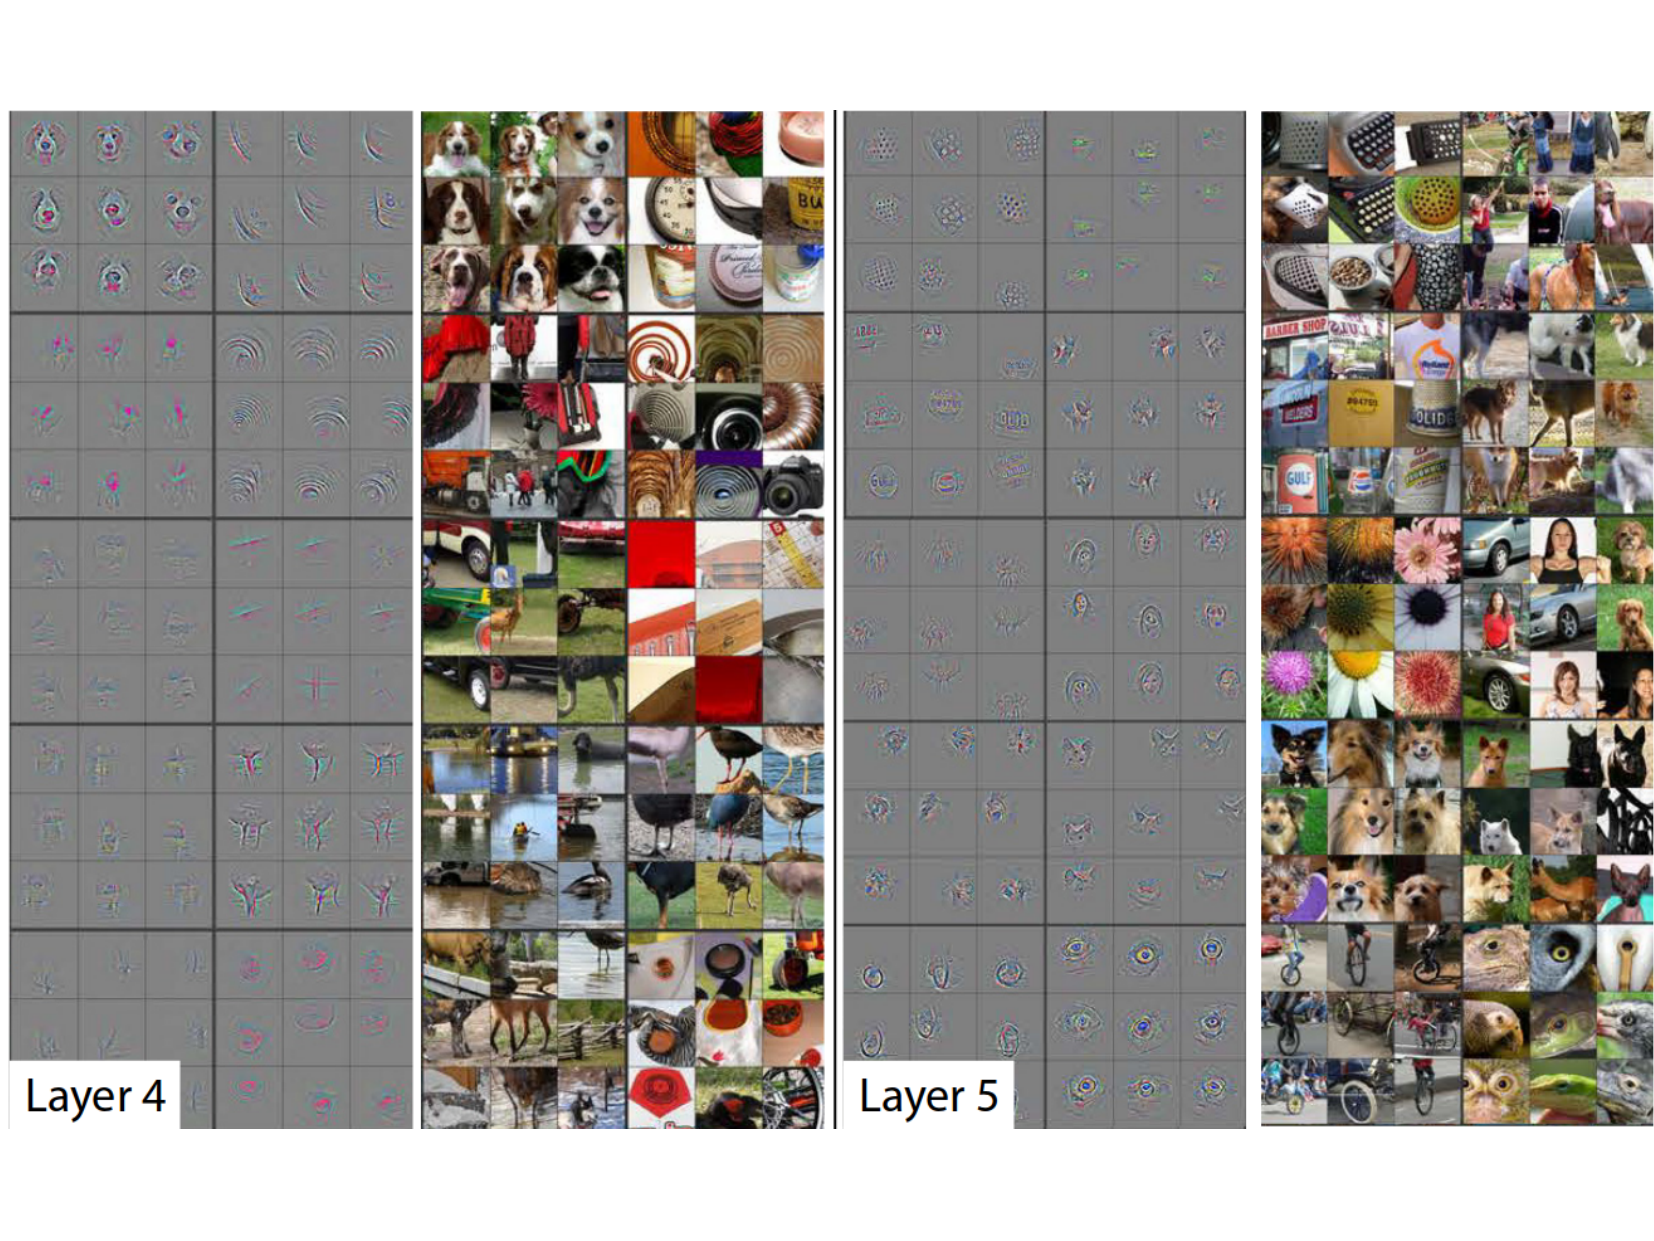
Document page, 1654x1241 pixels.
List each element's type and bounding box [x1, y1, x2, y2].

picture [1, 110, 1654, 1129]
